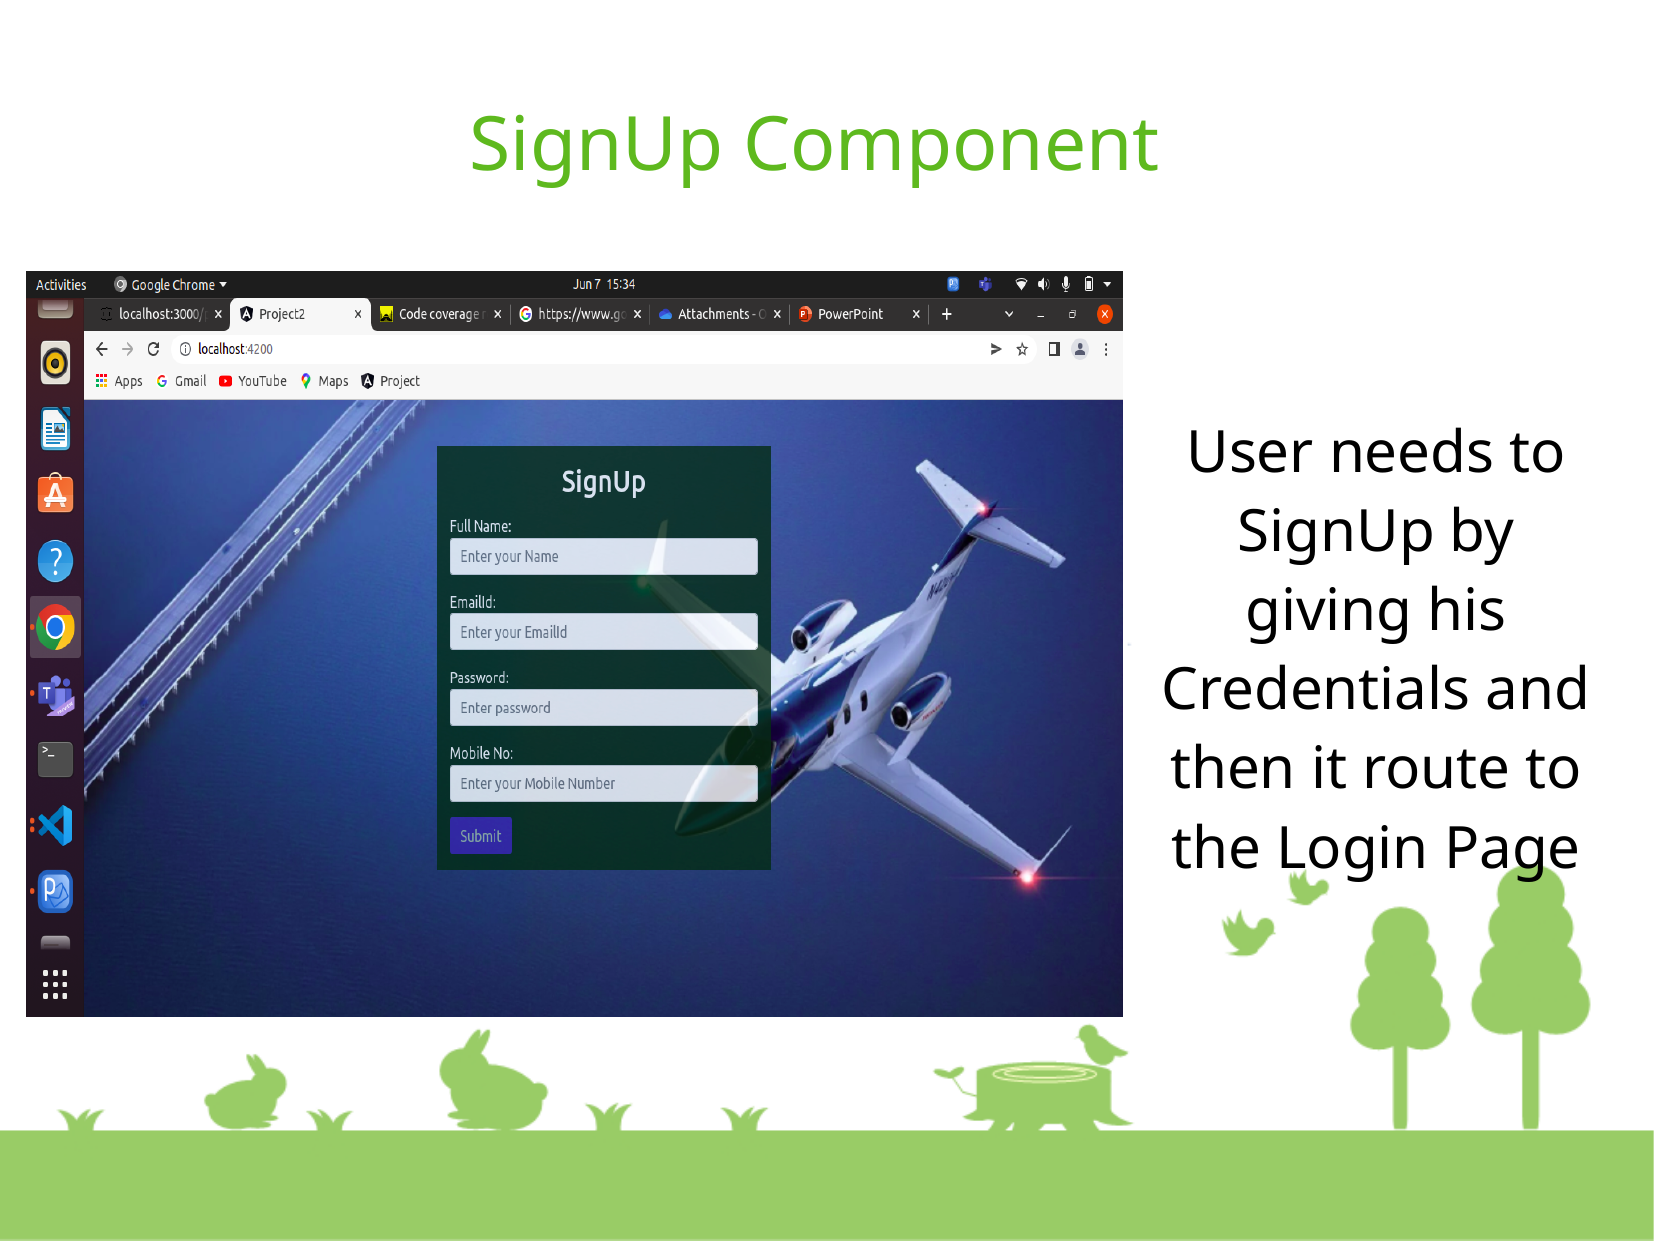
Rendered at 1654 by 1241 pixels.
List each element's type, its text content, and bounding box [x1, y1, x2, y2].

subtitle User needs to SignUp by giving his Credentials and then it route to the Login Page [1157, 287, 1595, 1008]
title SignUp Component [70, 59, 1559, 225]
picture [0, 0, 1654, 1241]
